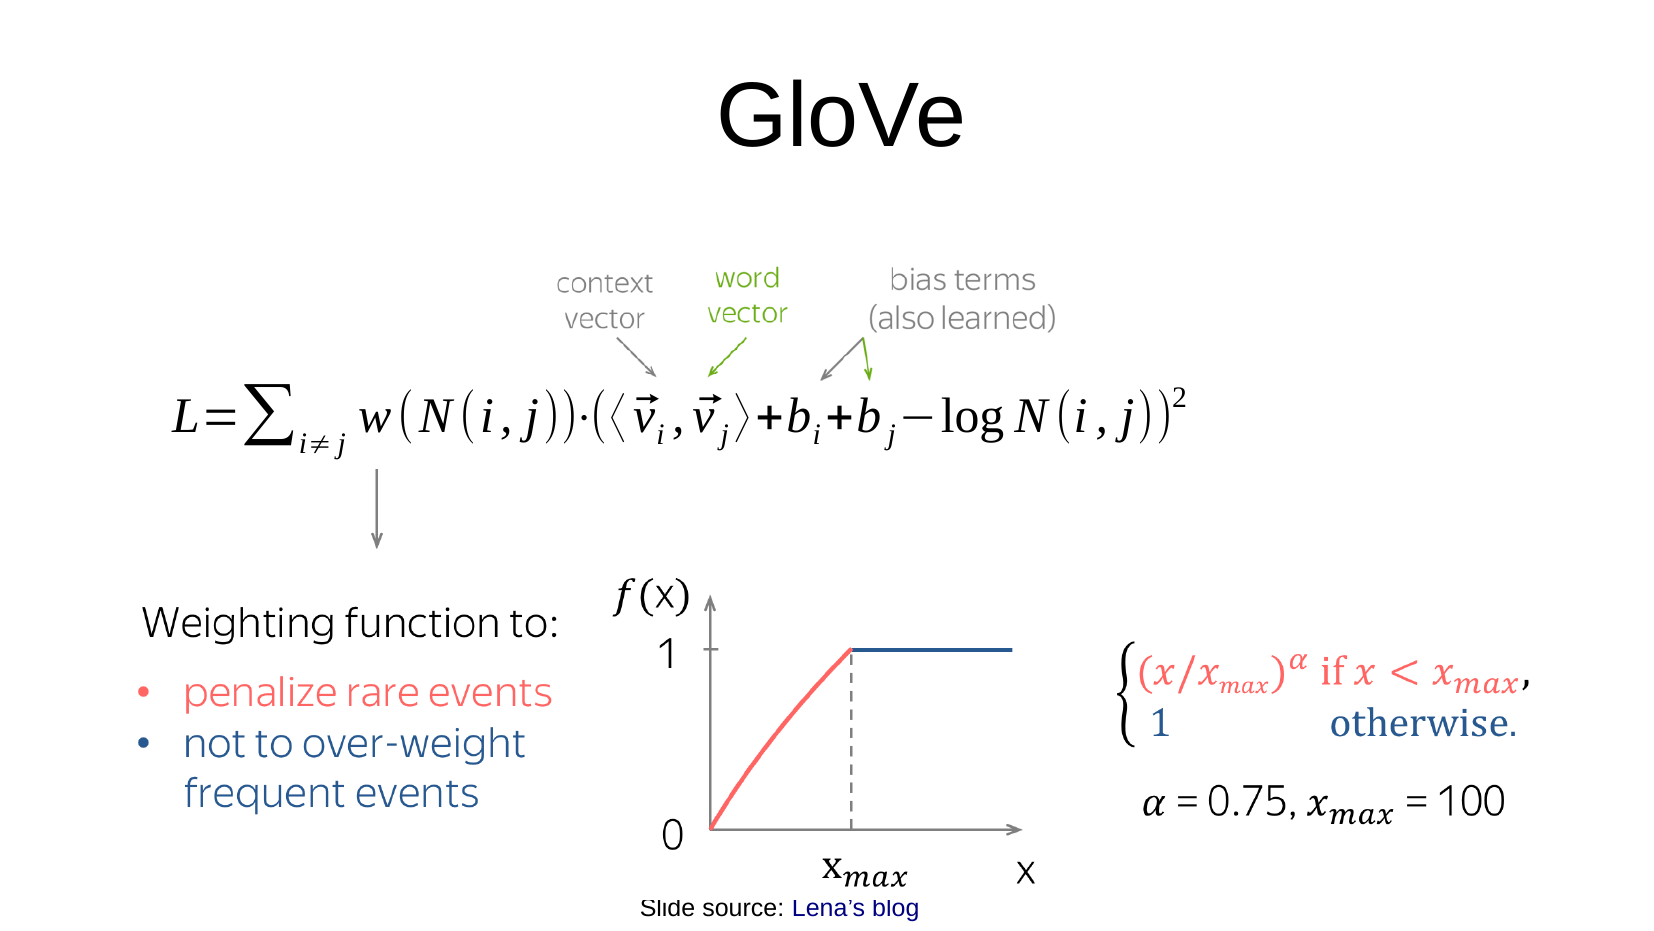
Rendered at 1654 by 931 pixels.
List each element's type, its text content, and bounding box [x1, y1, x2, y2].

picture [819, 252, 1087, 380]
picture [39, 179, 1547, 900]
text_box Slide source: Lena’s blog [256, 900, 1304, 931]
text_box [15, 168, 1156, 469]
title GloVe [64, 12, 1618, 218]
chart [162, 380, 1193, 460]
picture [537, 260, 788, 380]
text_box [1304, 483, 1592, 911]
